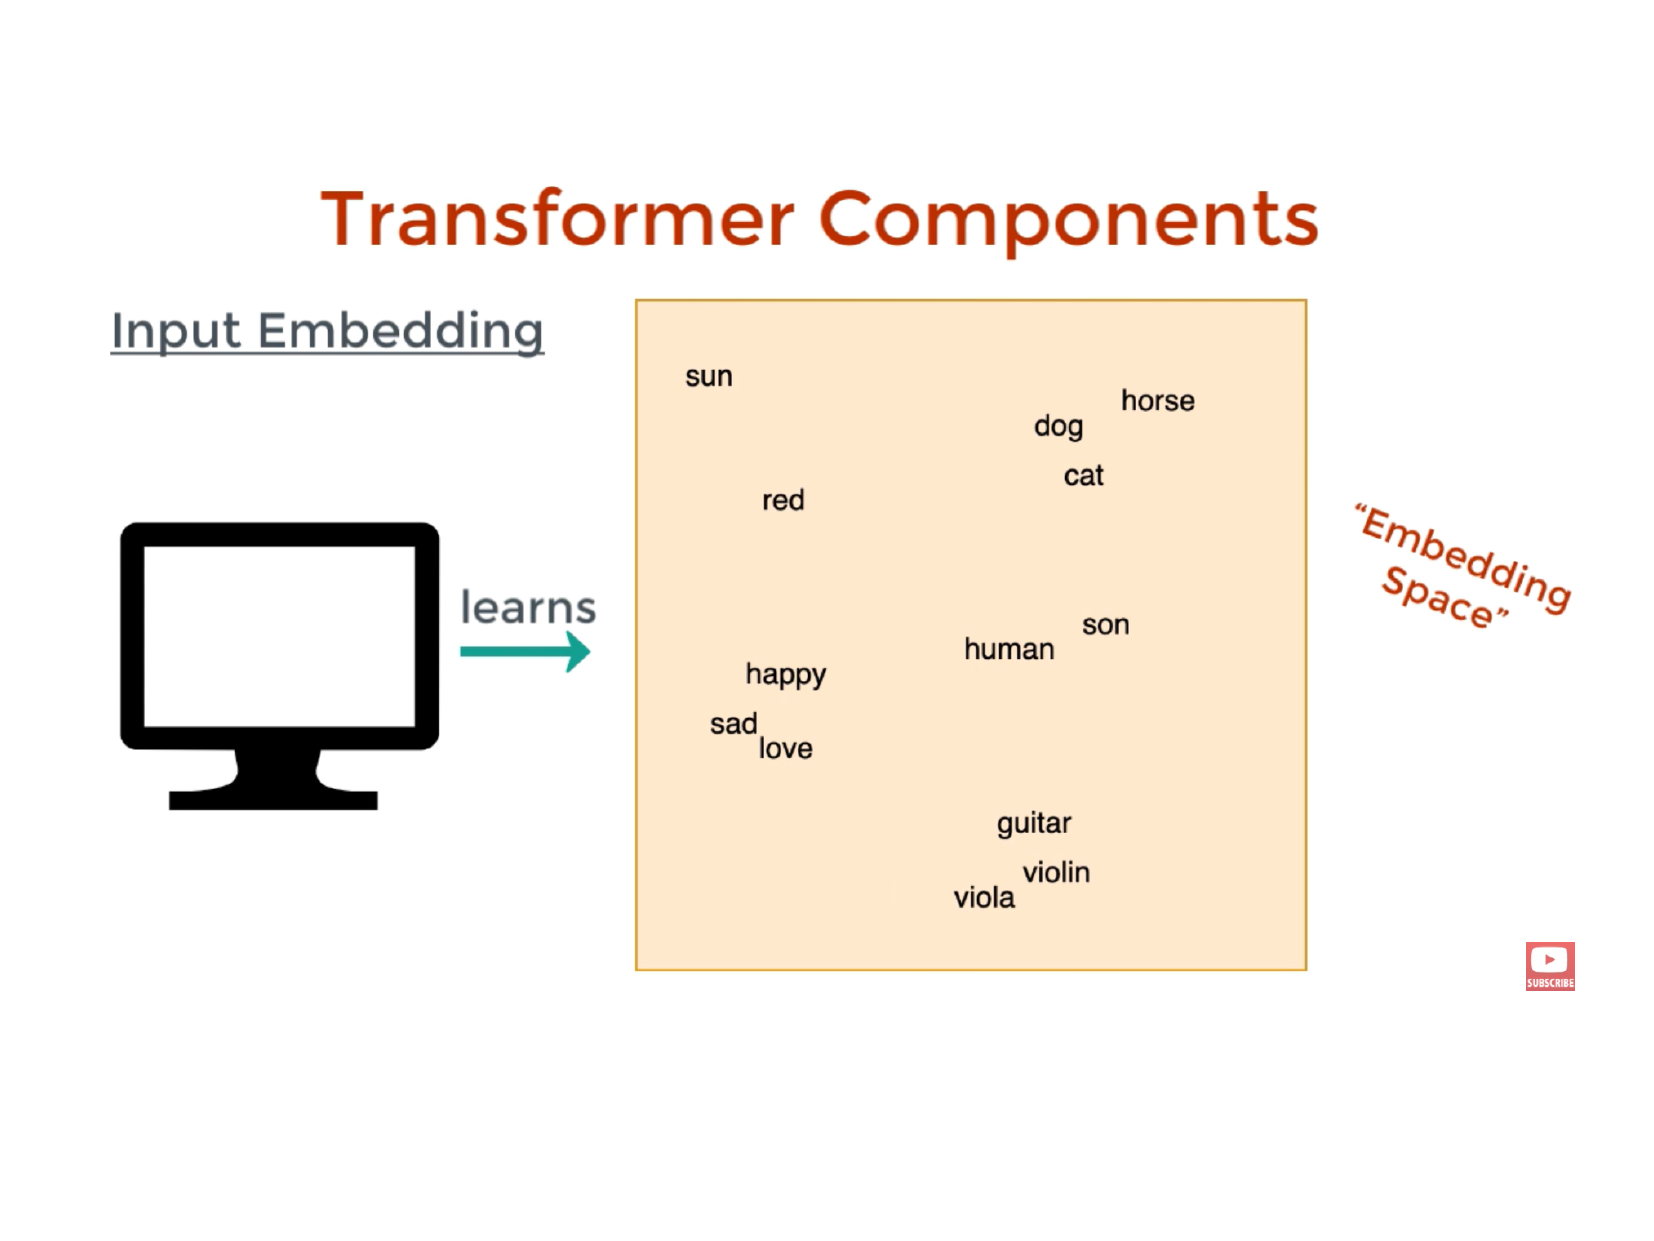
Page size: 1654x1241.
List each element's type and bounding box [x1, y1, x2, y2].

picture [35, 138, 1602, 1020]
